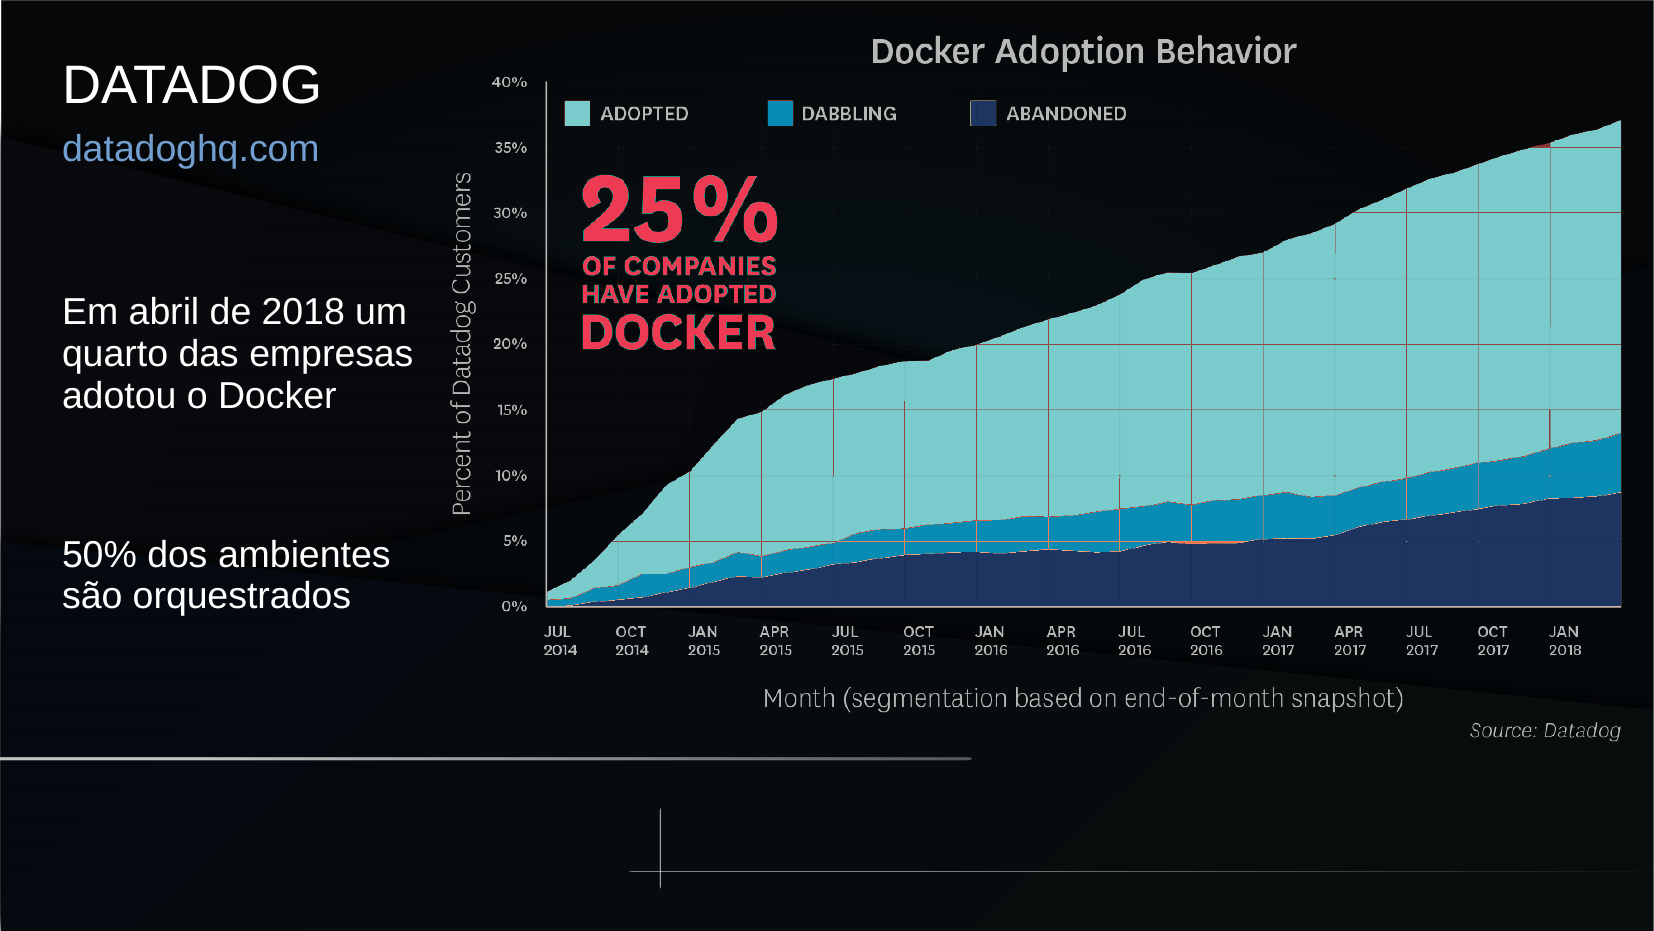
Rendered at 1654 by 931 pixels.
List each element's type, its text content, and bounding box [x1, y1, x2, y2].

picture [0, 0, 1654, 931]
text_box Em abril de 2018 um quarto das empresas adotou o Docker [47, 283, 419, 449]
text_box datadoghq.com [47, 120, 335, 178]
text_box 50% dos ambientes são orquestrados [47, 525, 419, 632]
text_box DATADOG [47, 47, 338, 123]
